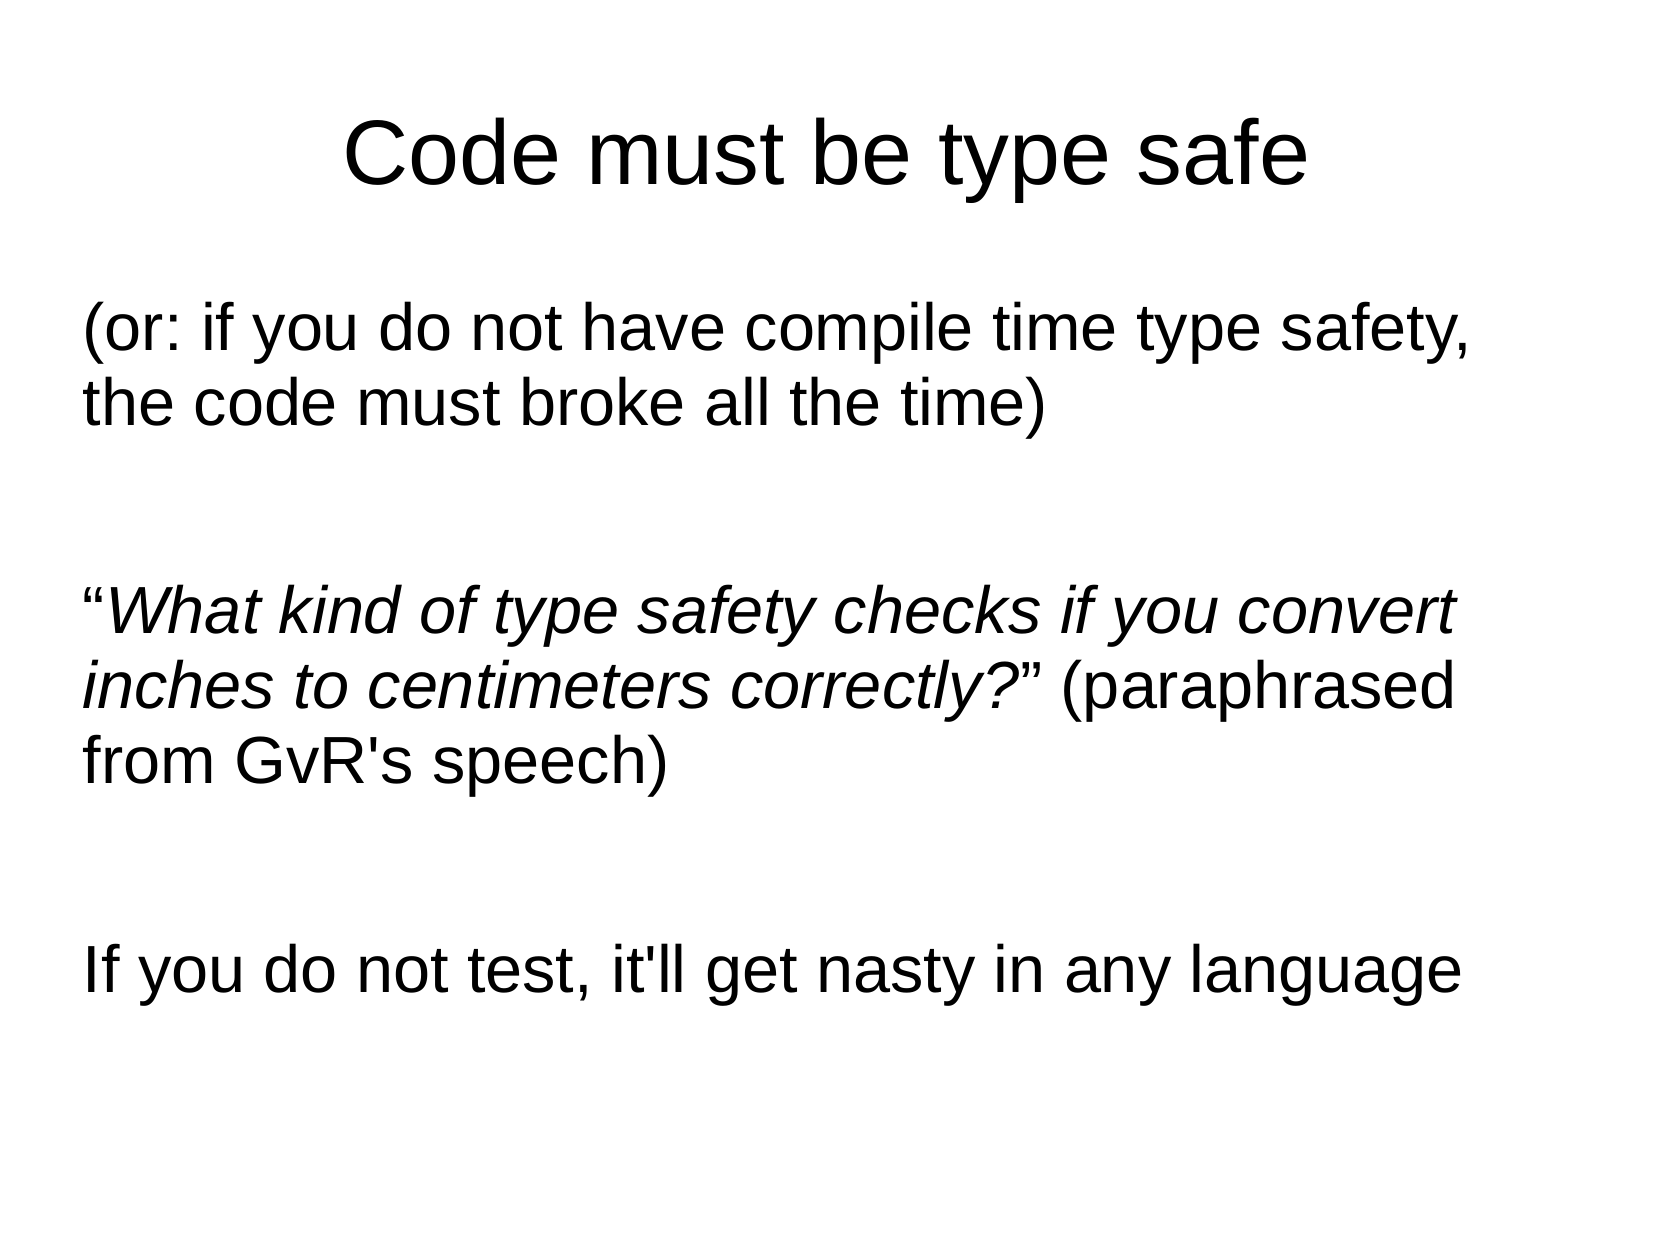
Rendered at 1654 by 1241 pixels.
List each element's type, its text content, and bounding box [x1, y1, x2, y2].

title Code must be type safe [82, 49, 1571, 257]
list (or: if you do not have compile time type safety, the code must broke all the time) “What kind of type safety checks if you convert inches to centimeters correctly?” (paraphrased from GvR's speech) If you do not test, it'll get nasty in any language [82, 290, 1571, 1010]
